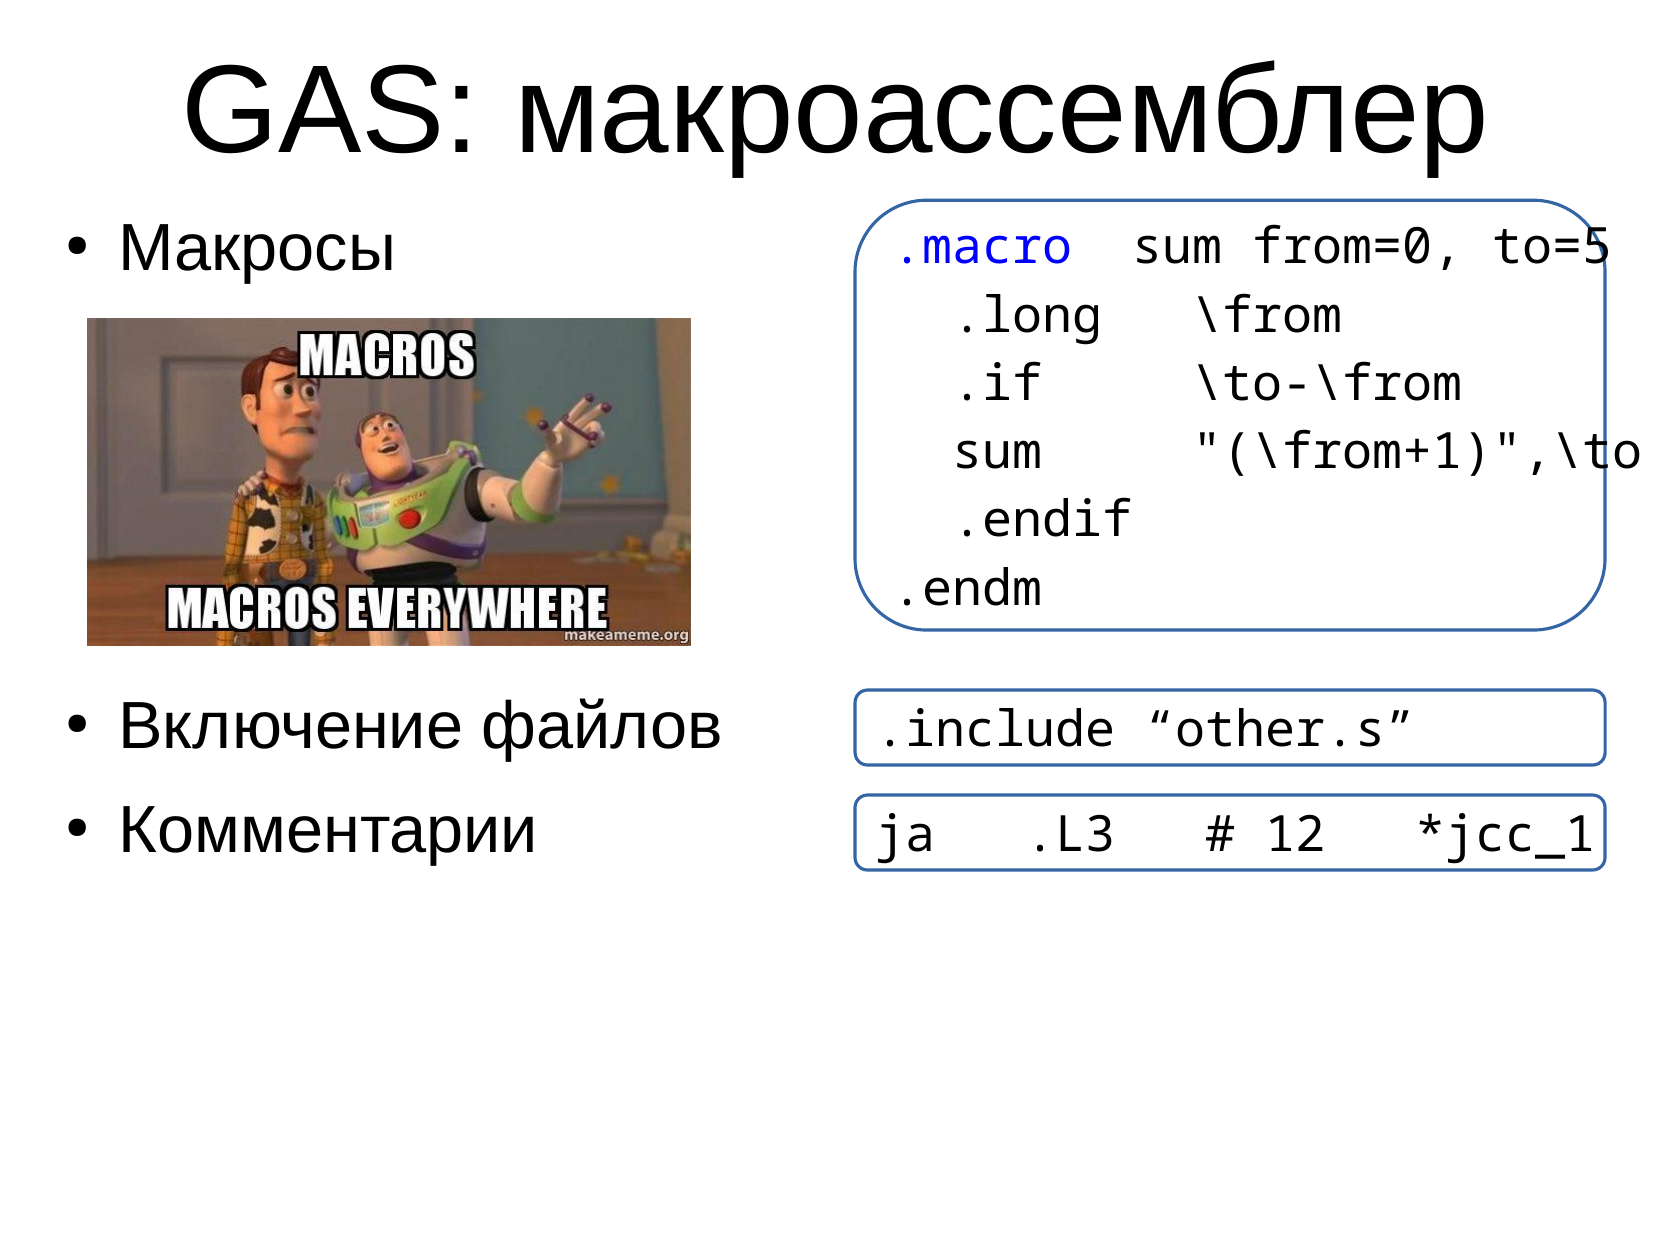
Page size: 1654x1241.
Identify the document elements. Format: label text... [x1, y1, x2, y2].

picture [87, 318, 691, 646]
text_box ja .L3 # 12 *jcc_1 [855, 795, 1606, 871]
list Макросы Включение файлов Комментарии [47, 209, 1536, 1040]
text_box .include “other.s” [855, 690, 1606, 766]
title GAS: макроассемблер [91, 13, 1580, 206]
text_box .macro sum from=0, to=5 .long \from .if \to-\from sum "(\from+1)",\to .endif .endm [855, 206, 1606, 631]
